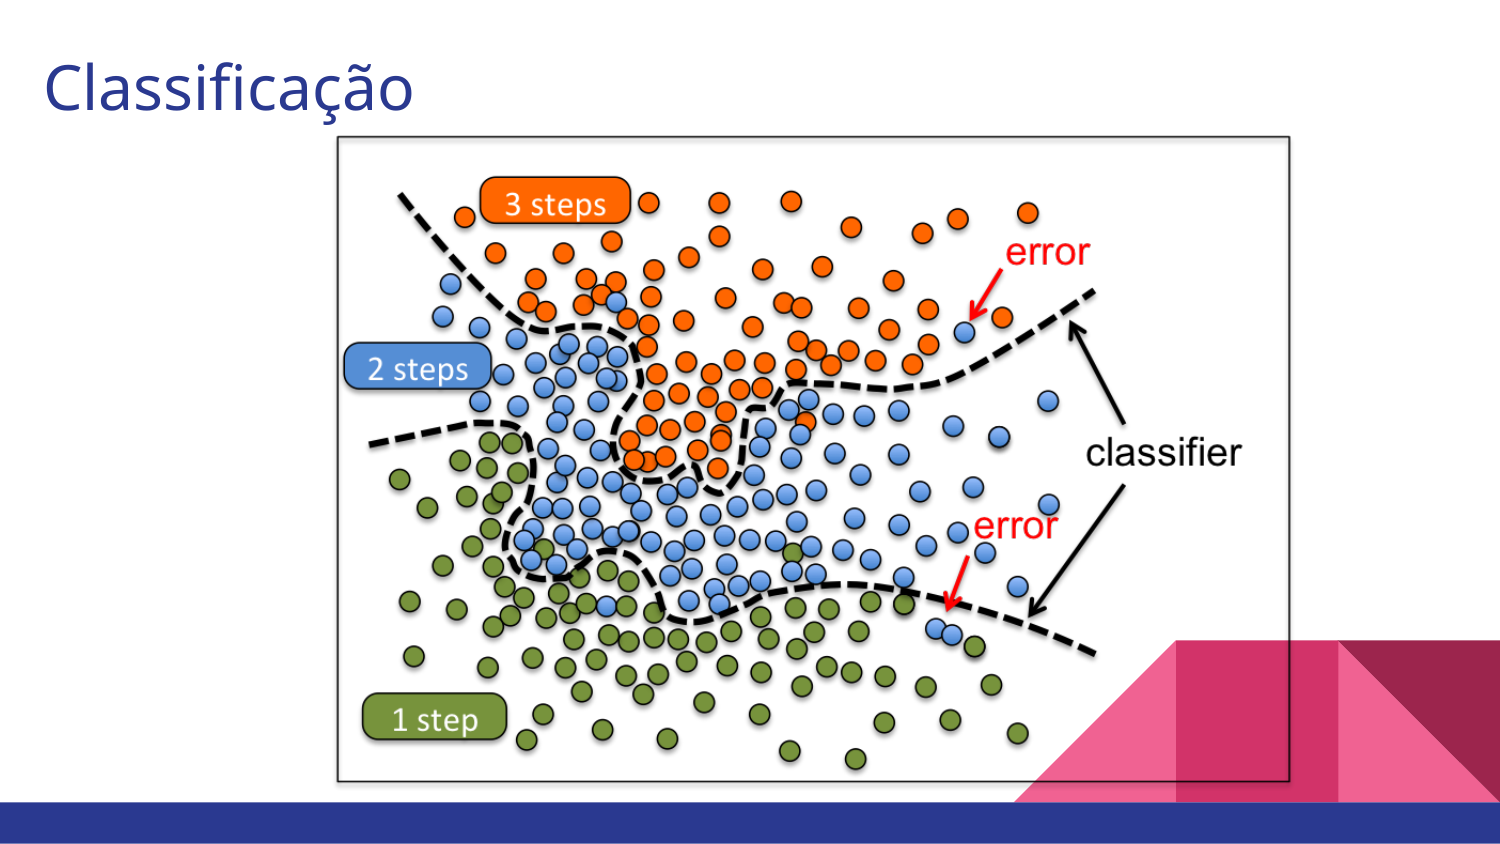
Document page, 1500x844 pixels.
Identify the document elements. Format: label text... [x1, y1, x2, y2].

picture [329, 132, 1298, 794]
title Classificação [28, 33, 1426, 133]
